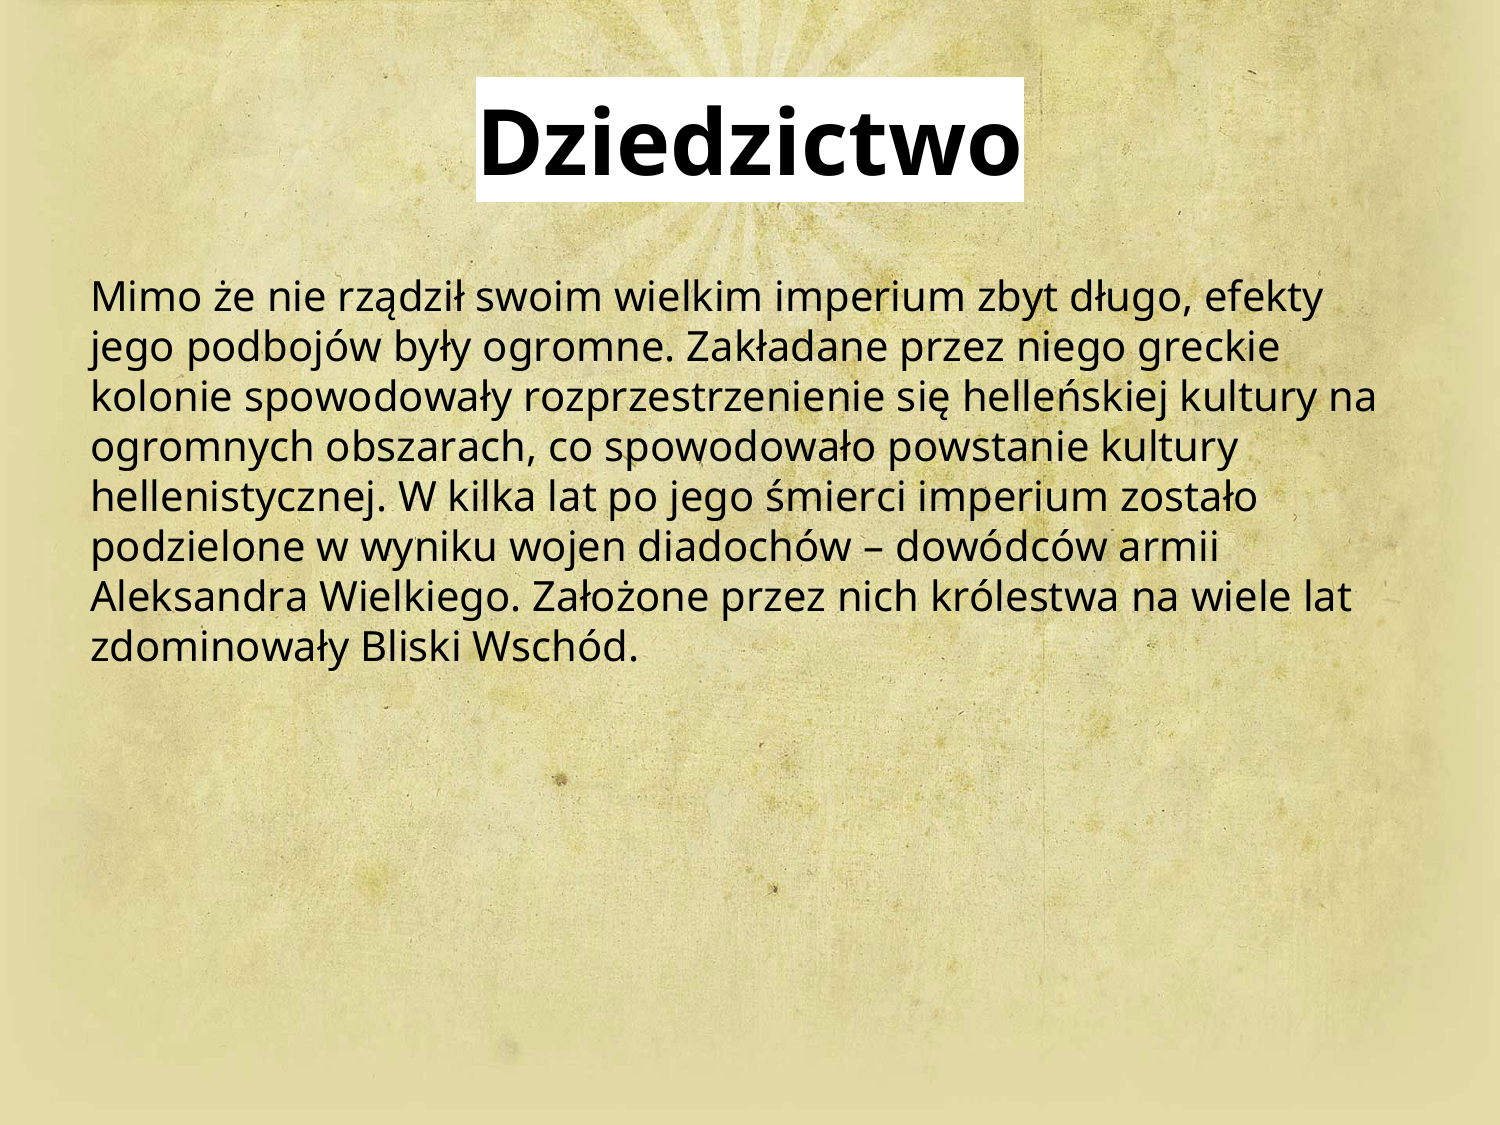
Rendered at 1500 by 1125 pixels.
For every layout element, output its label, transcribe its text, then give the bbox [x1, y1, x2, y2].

picture [0, 0, 1500, 1125]
text_box Mimo że nie rządził swoim wielkim imperium zbyt długo, efekty jego podbojów były ogromne. Zakładane przez niego greckie kolonie spowodowały rozprzestrzenienie się helleńskiej kultury na ogromnych obszarach, co spowodowało powstanie kultury hellenistycznej. W kilka lat po jego śmierci imperium zostało podzielone w wyniku wojen diadochów – dowódców armii Aleksandra Wielkiego. Założone przez nich królestwa na wiele lat zdominowały Bliski Wschód. [75, 262, 1426, 1005]
title Dziedzictwo [75, 45, 1426, 233]
